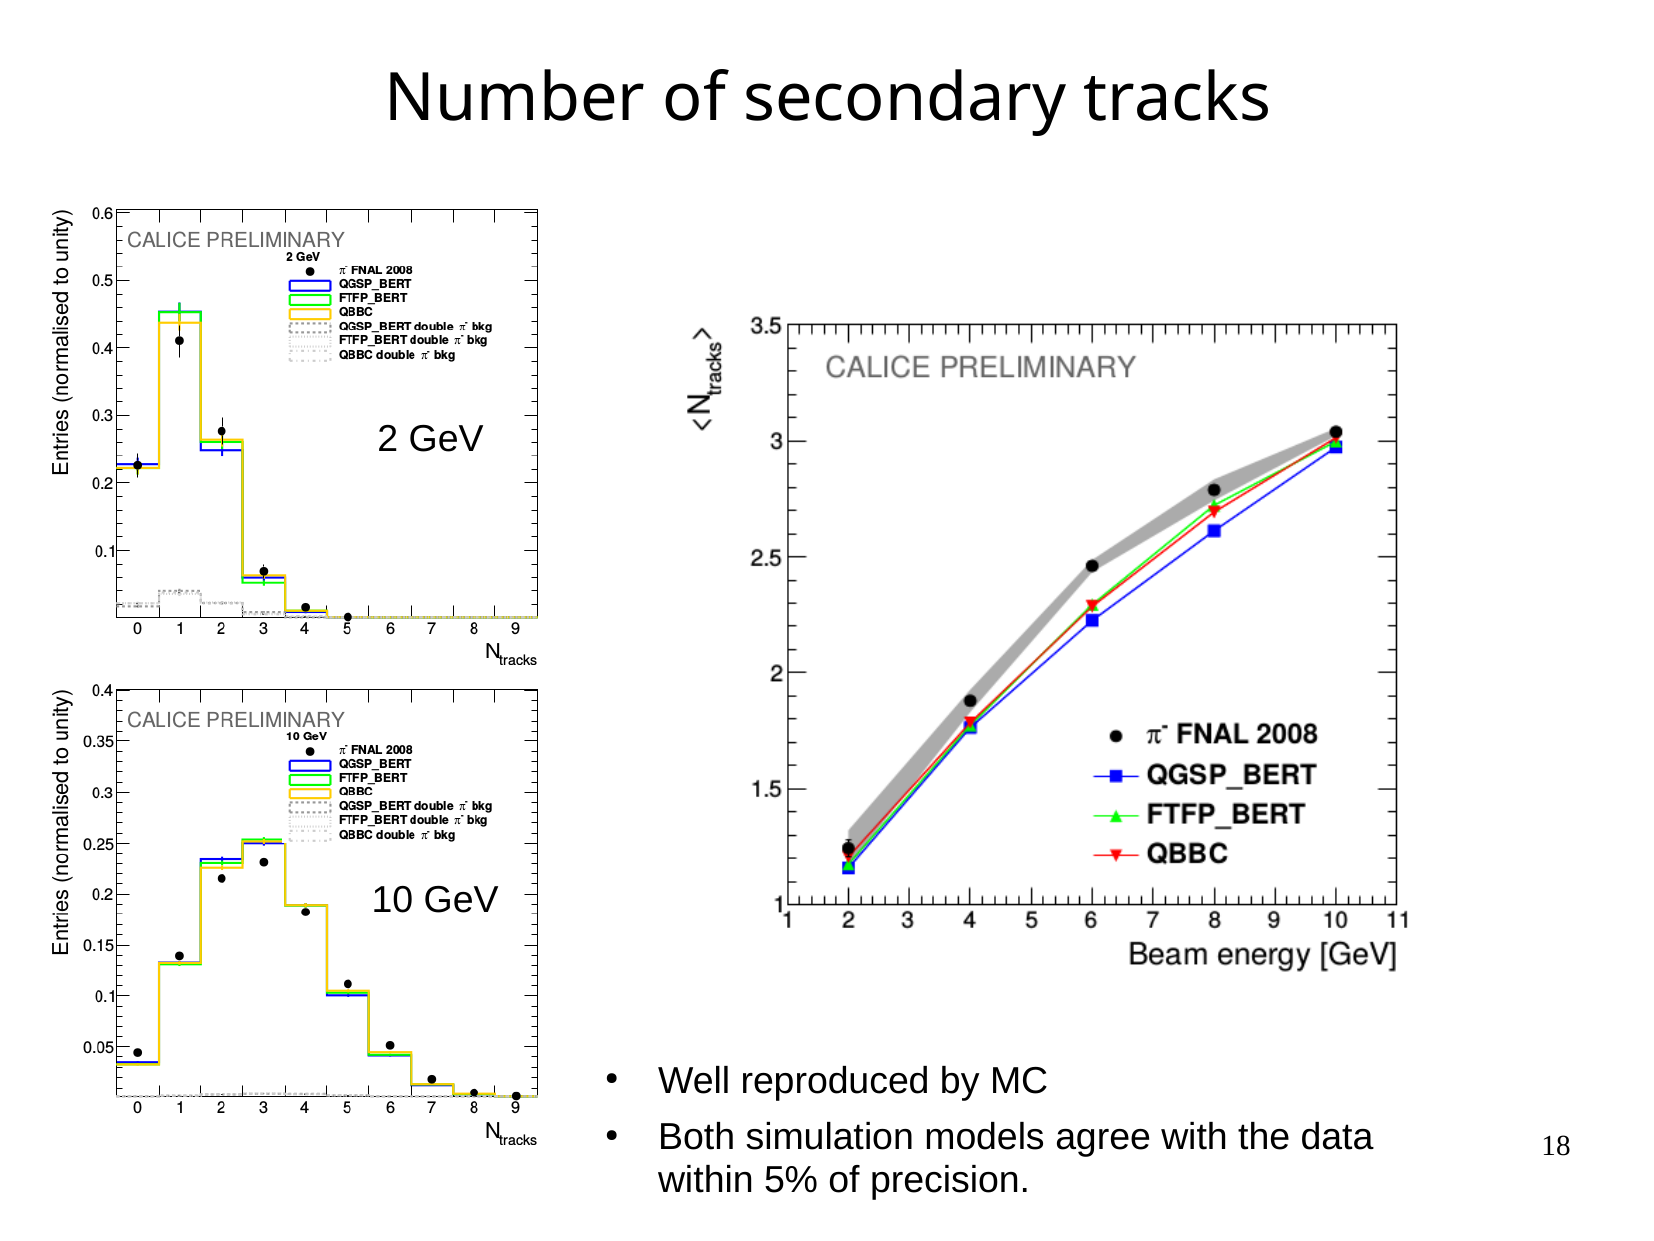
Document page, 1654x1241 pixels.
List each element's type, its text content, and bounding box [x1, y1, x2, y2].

list Well reproduced by MC Both simulation models agree with the data within 5% of precision. [587, 1059, 1396, 1218]
picture [48, 176, 573, 1145]
text_box 10 GeV [356, 870, 514, 928]
title Number of secondary tracks [85, 52, 1571, 138]
picture [677, 248, 1471, 979]
text_box 2 GeV [362, 410, 499, 468]
